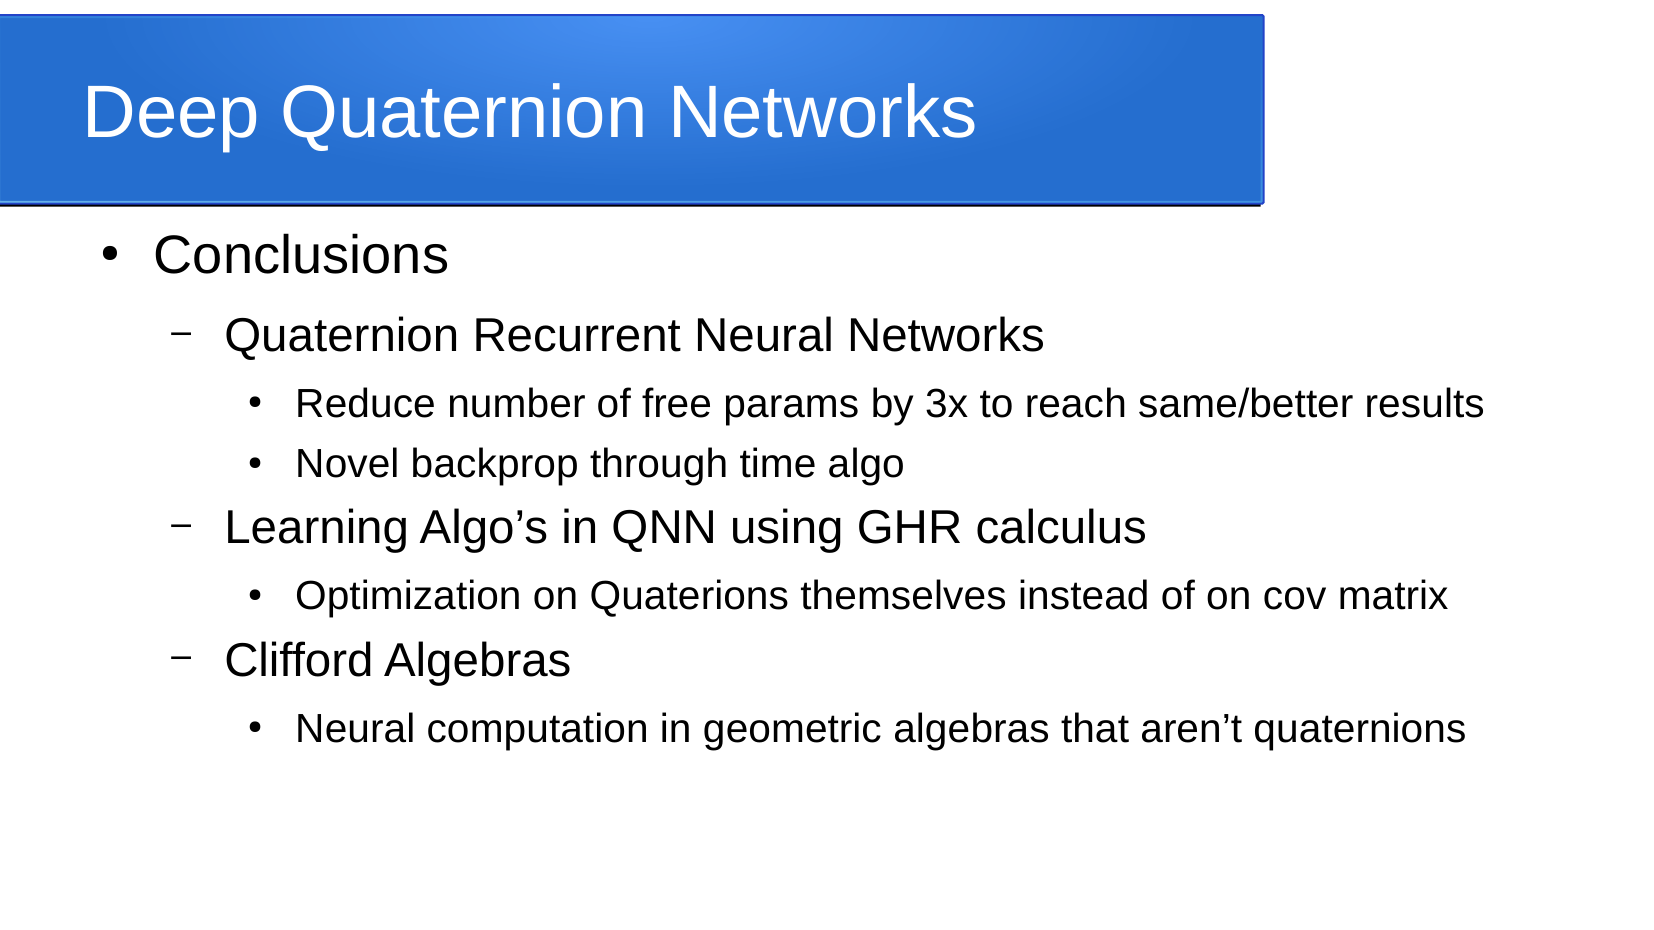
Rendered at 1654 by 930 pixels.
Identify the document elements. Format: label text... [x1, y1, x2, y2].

title Deep Quaternion Networks [82, 35, 1234, 189]
list Conclusions Quaternion Recurrent Neural Networks Reduce number of free params by 3x to reach same/better results Novel backprop through time algo Learning Algo’s in QNN using GHR calculus Optimization on Quaterions themselves instead of on cov matrix Clifford Algebras Neural computation in geometric algebras that aren’t quaternions [82, 224, 1571, 764]
